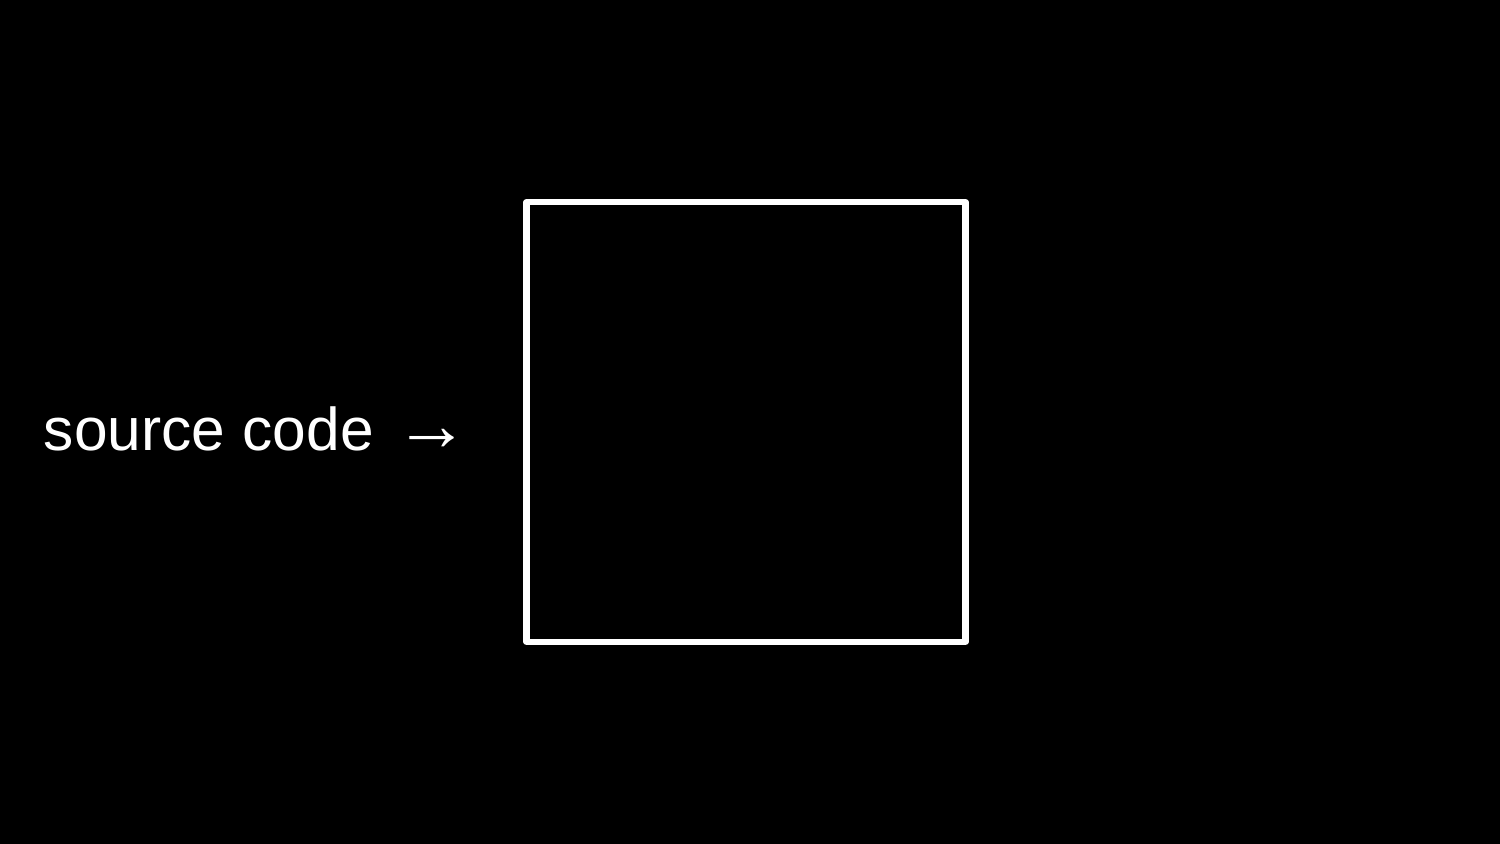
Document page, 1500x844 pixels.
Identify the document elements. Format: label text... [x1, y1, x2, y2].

text_box source code → [13, 360, 527, 484]
